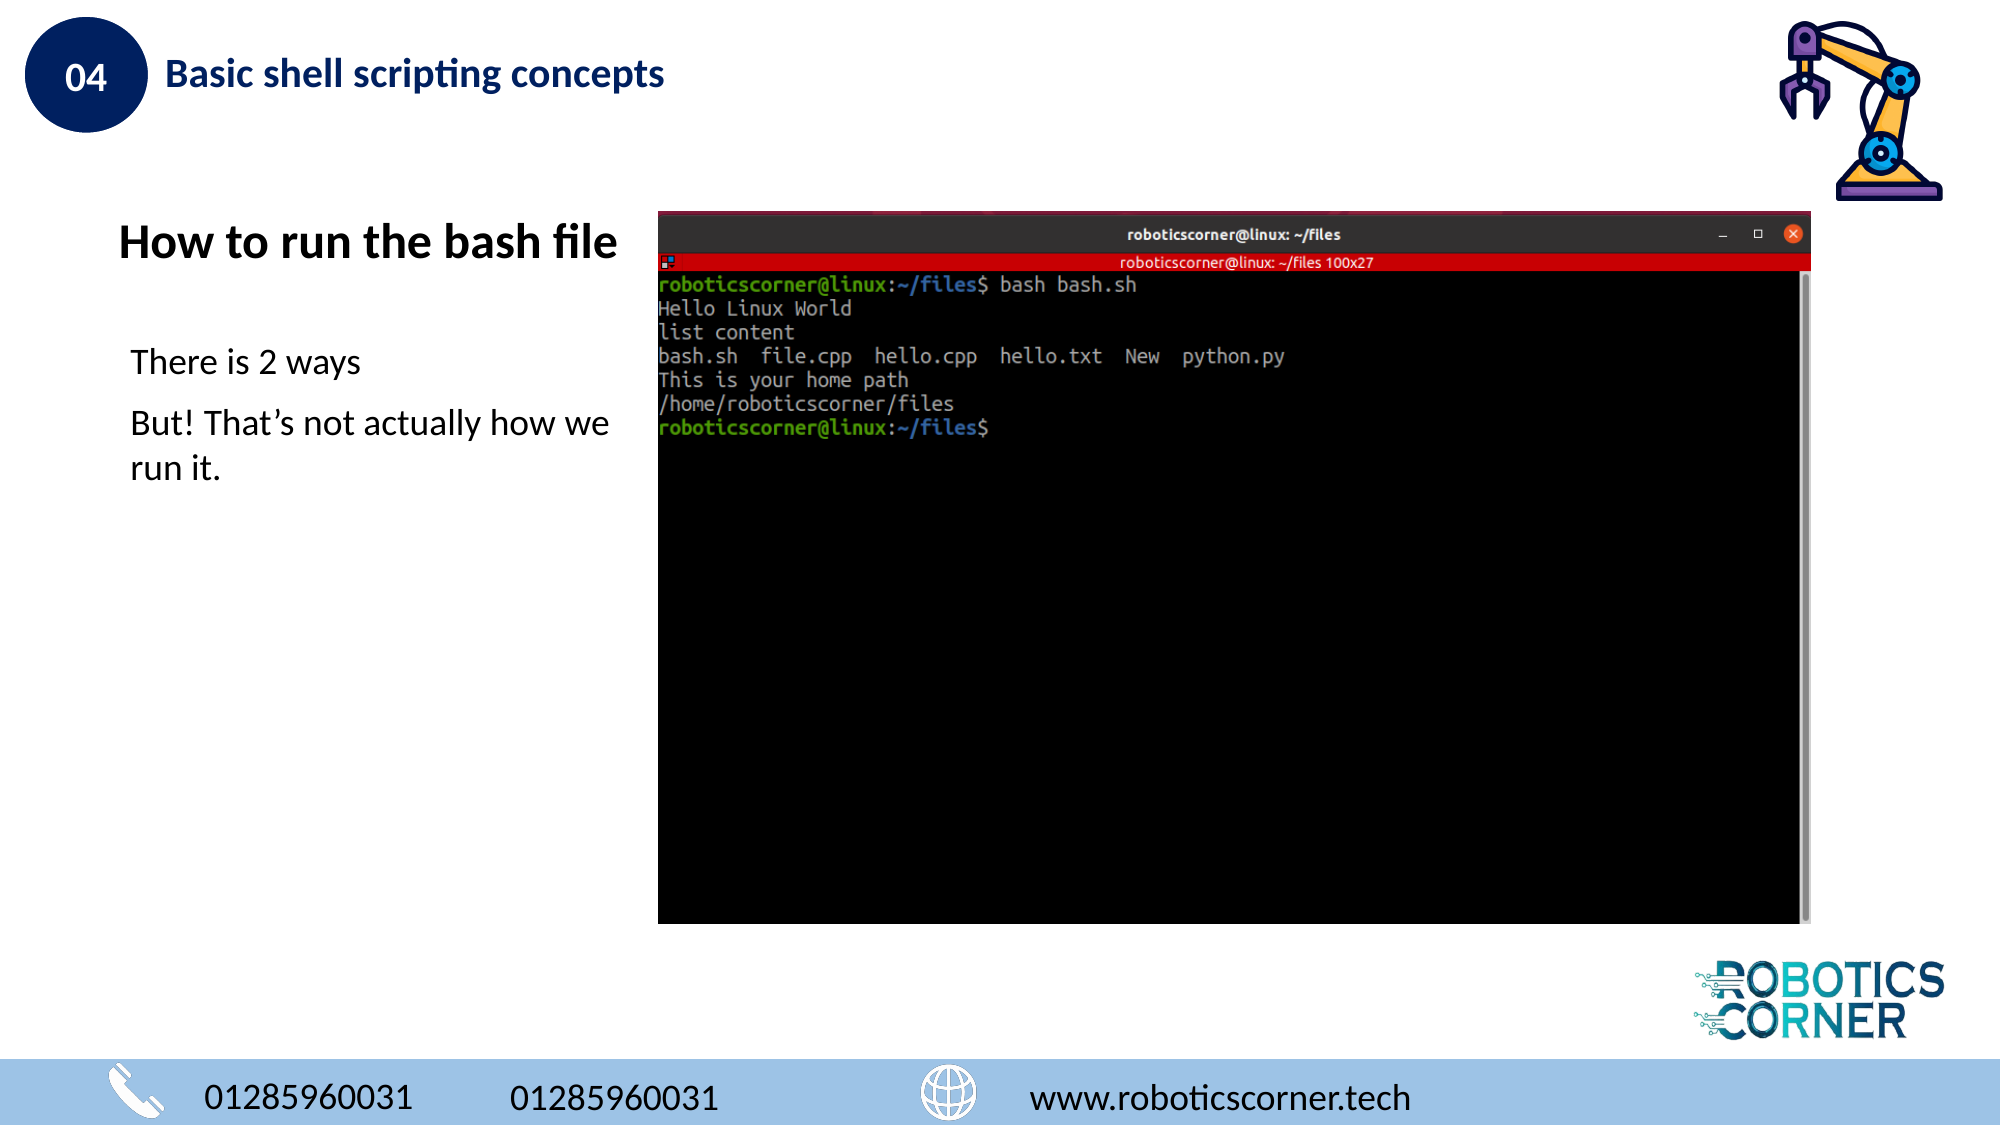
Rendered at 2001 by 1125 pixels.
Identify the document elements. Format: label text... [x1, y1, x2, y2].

text_box How to run the bash file [103, 201, 659, 337]
text_box But! That’s not actually how we run it. [115, 390, 642, 497]
text_box [0, 1059, 915, 1125]
picture [658, 211, 1953, 1125]
text_box Basic shell scripting concepts [150, 38, 705, 154]
text_box www.roboticscorner.tech [1014, 1065, 1546, 1125]
picture [1771, 21, 1951, 201]
text_box [981, 1059, 1680, 1125]
text_box 01285960031 [189, 1064, 495, 1125]
picture [915, 1059, 981, 1125]
picture [103, 1057, 170, 1124]
text_box [1953, 1059, 2000, 1125]
text_box There is 2 ways [115, 329, 658, 390]
text_box 04 [22, 14, 150, 136]
text_box 01285960031 [495, 1064, 827, 1125]
